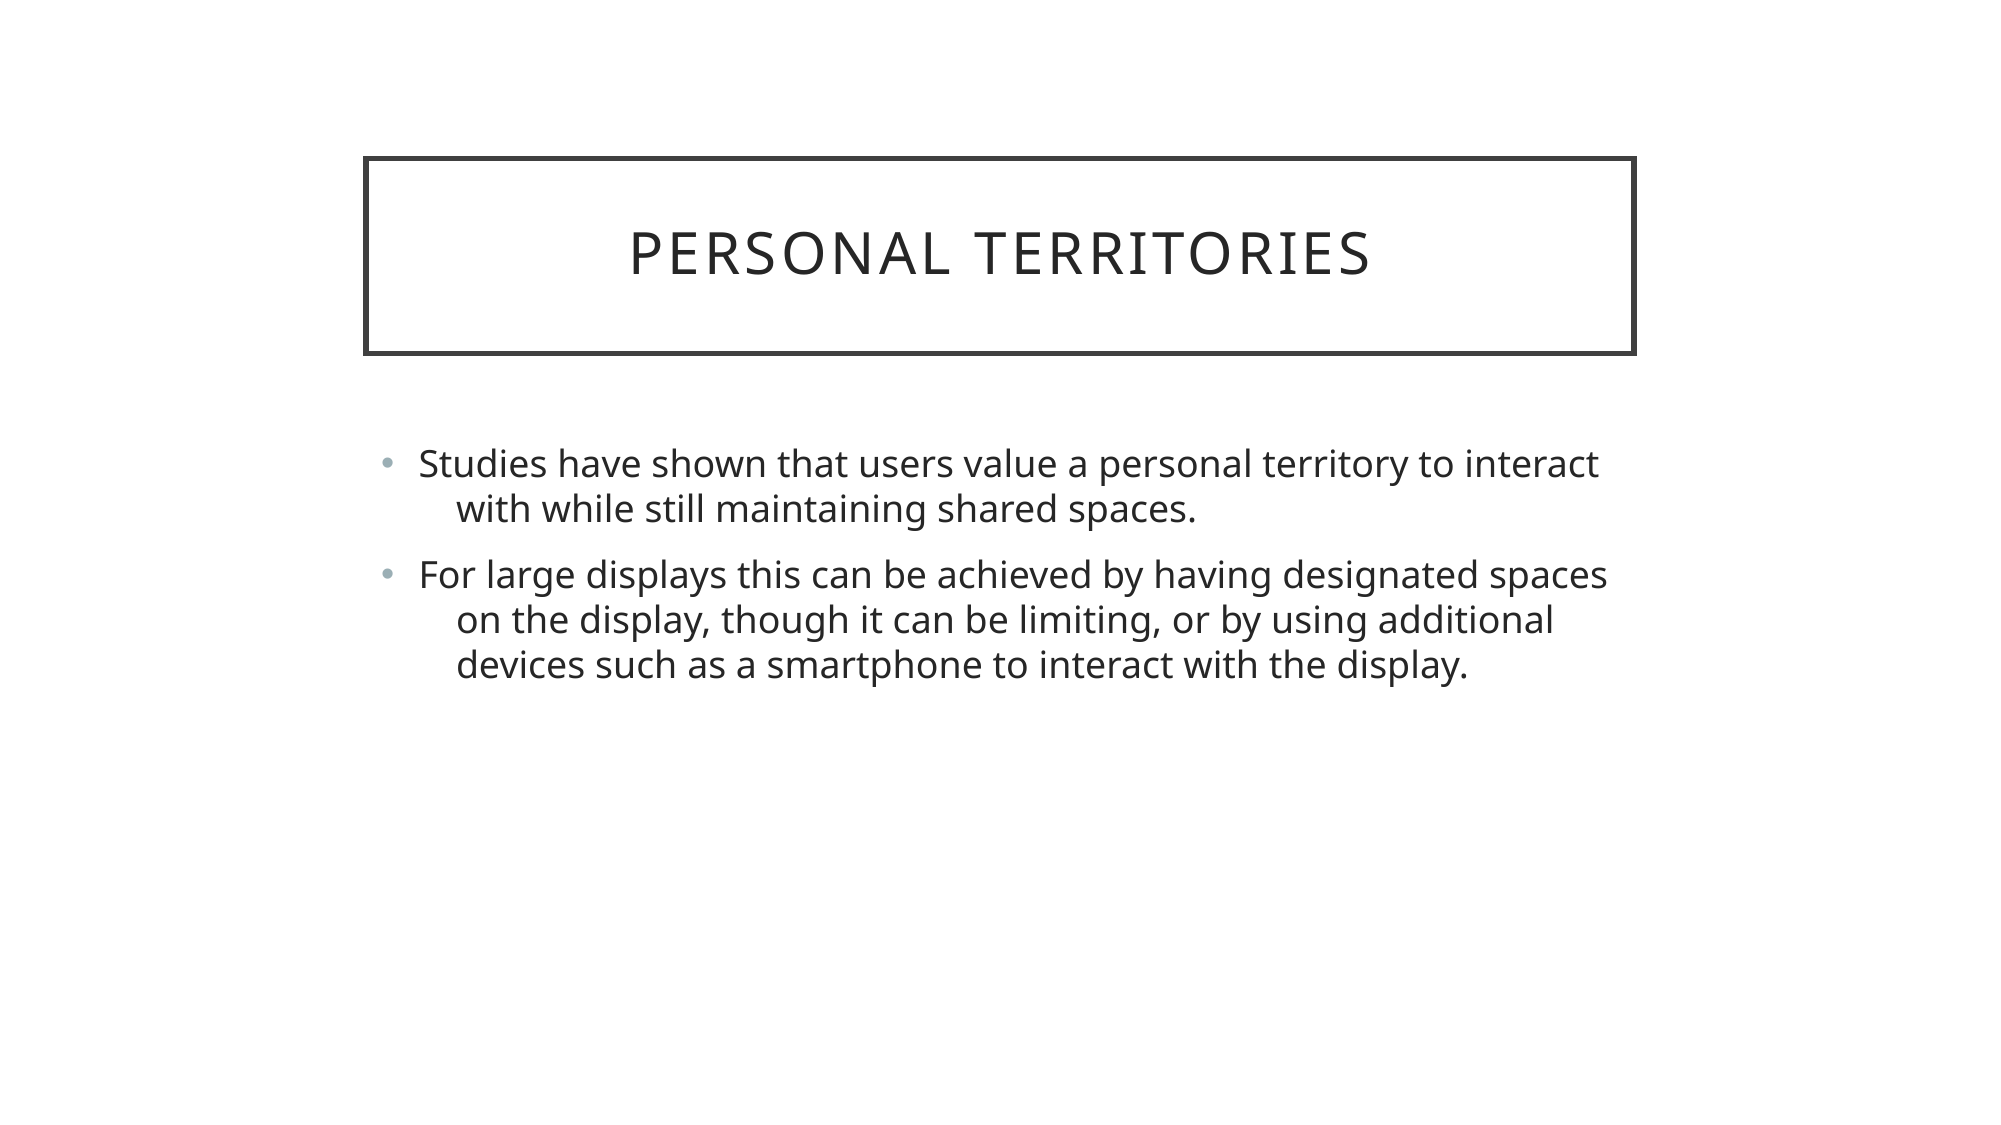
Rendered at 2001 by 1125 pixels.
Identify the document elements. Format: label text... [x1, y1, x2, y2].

list Studies have shown that users value a personal territory to interact with while still maintaining shared spaces. For large displays this can be achieved by having designated spaces on the display, though it can be limiting, or by using additional devices such as a smartphone to interact with the display. [366, 432, 1634, 942]
title Personal territories [366, 158, 1634, 354]
